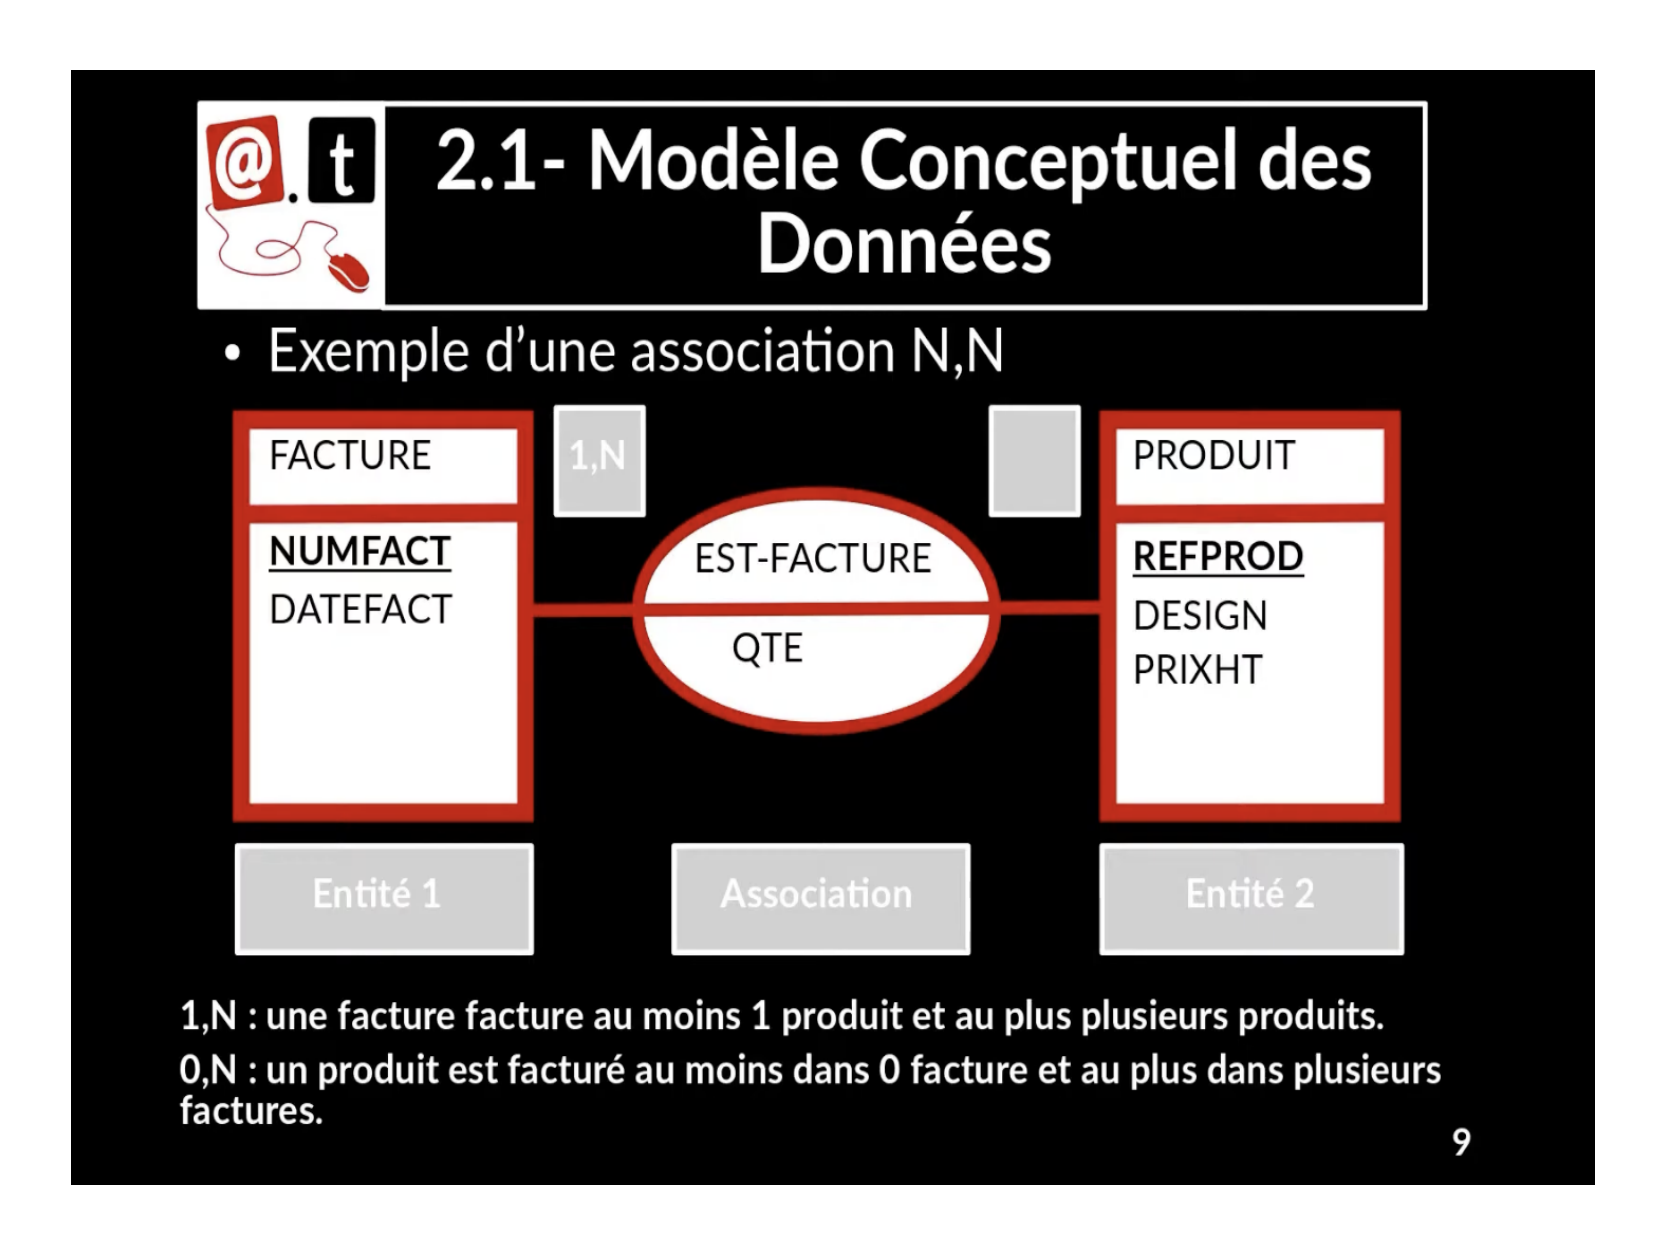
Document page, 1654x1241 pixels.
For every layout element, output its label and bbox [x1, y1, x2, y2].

picture [71, 70, 1595, 1185]
